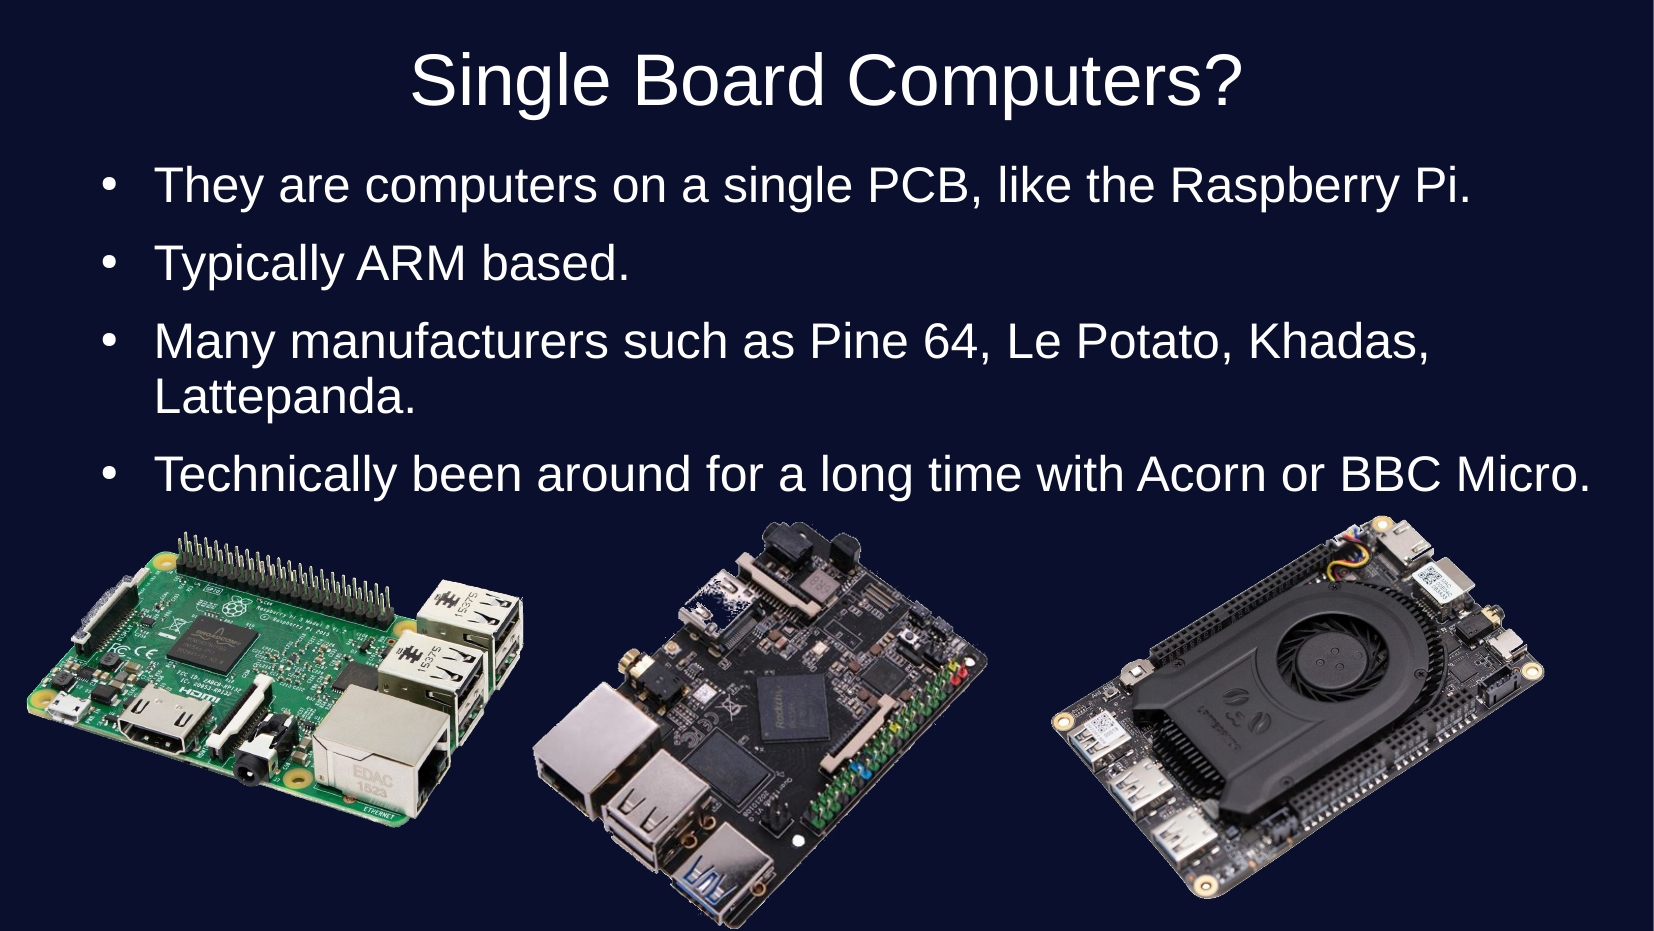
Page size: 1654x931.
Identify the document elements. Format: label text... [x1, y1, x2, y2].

picture [0, 0, 1654, 931]
list They are computers on a single PCB, like the Raspberry Pi. Typically ARM based. Many manufacturers such as Pine 64, Le Potato, Khadas, Lattepanda. Technically been around for a long time with Acorn or BBC Micro. [82, 157, 1606, 507]
title Single Board Computers? [82, 37, 1571, 124]
